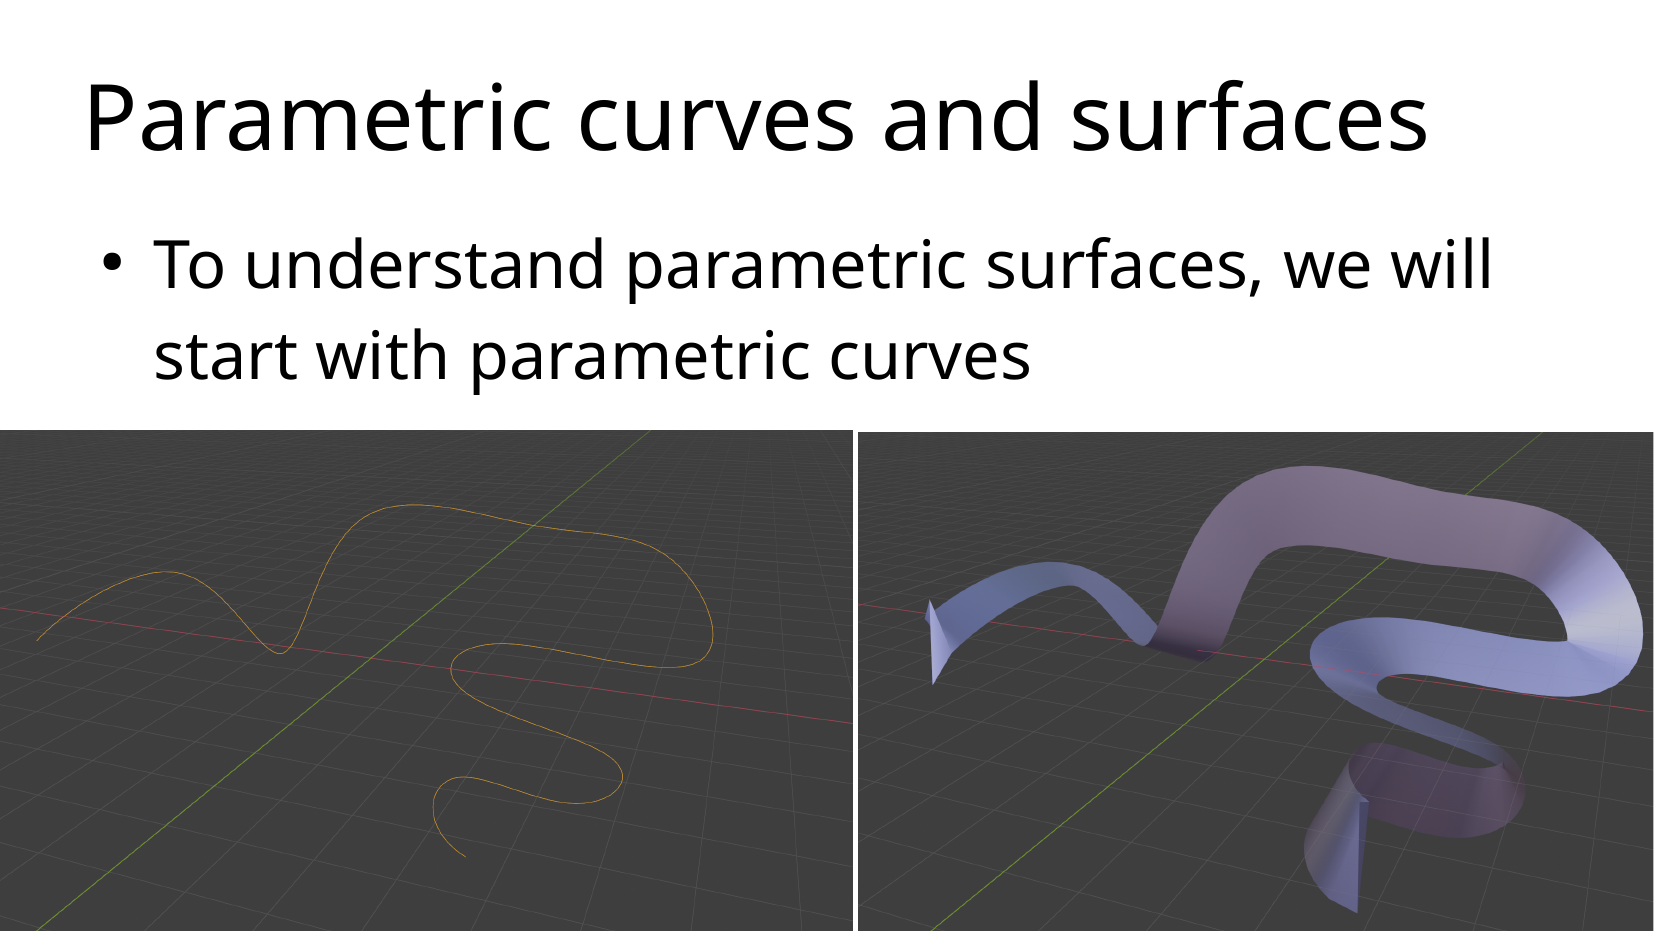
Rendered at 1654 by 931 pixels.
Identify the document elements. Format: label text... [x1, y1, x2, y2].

list To understand parametric surfaces, we will start with parametric curves [82, 217, 1571, 758]
picture [858, 432, 1654, 931]
title Parametric curves and surfaces [82, 37, 1571, 193]
picture [0, 430, 853, 931]
